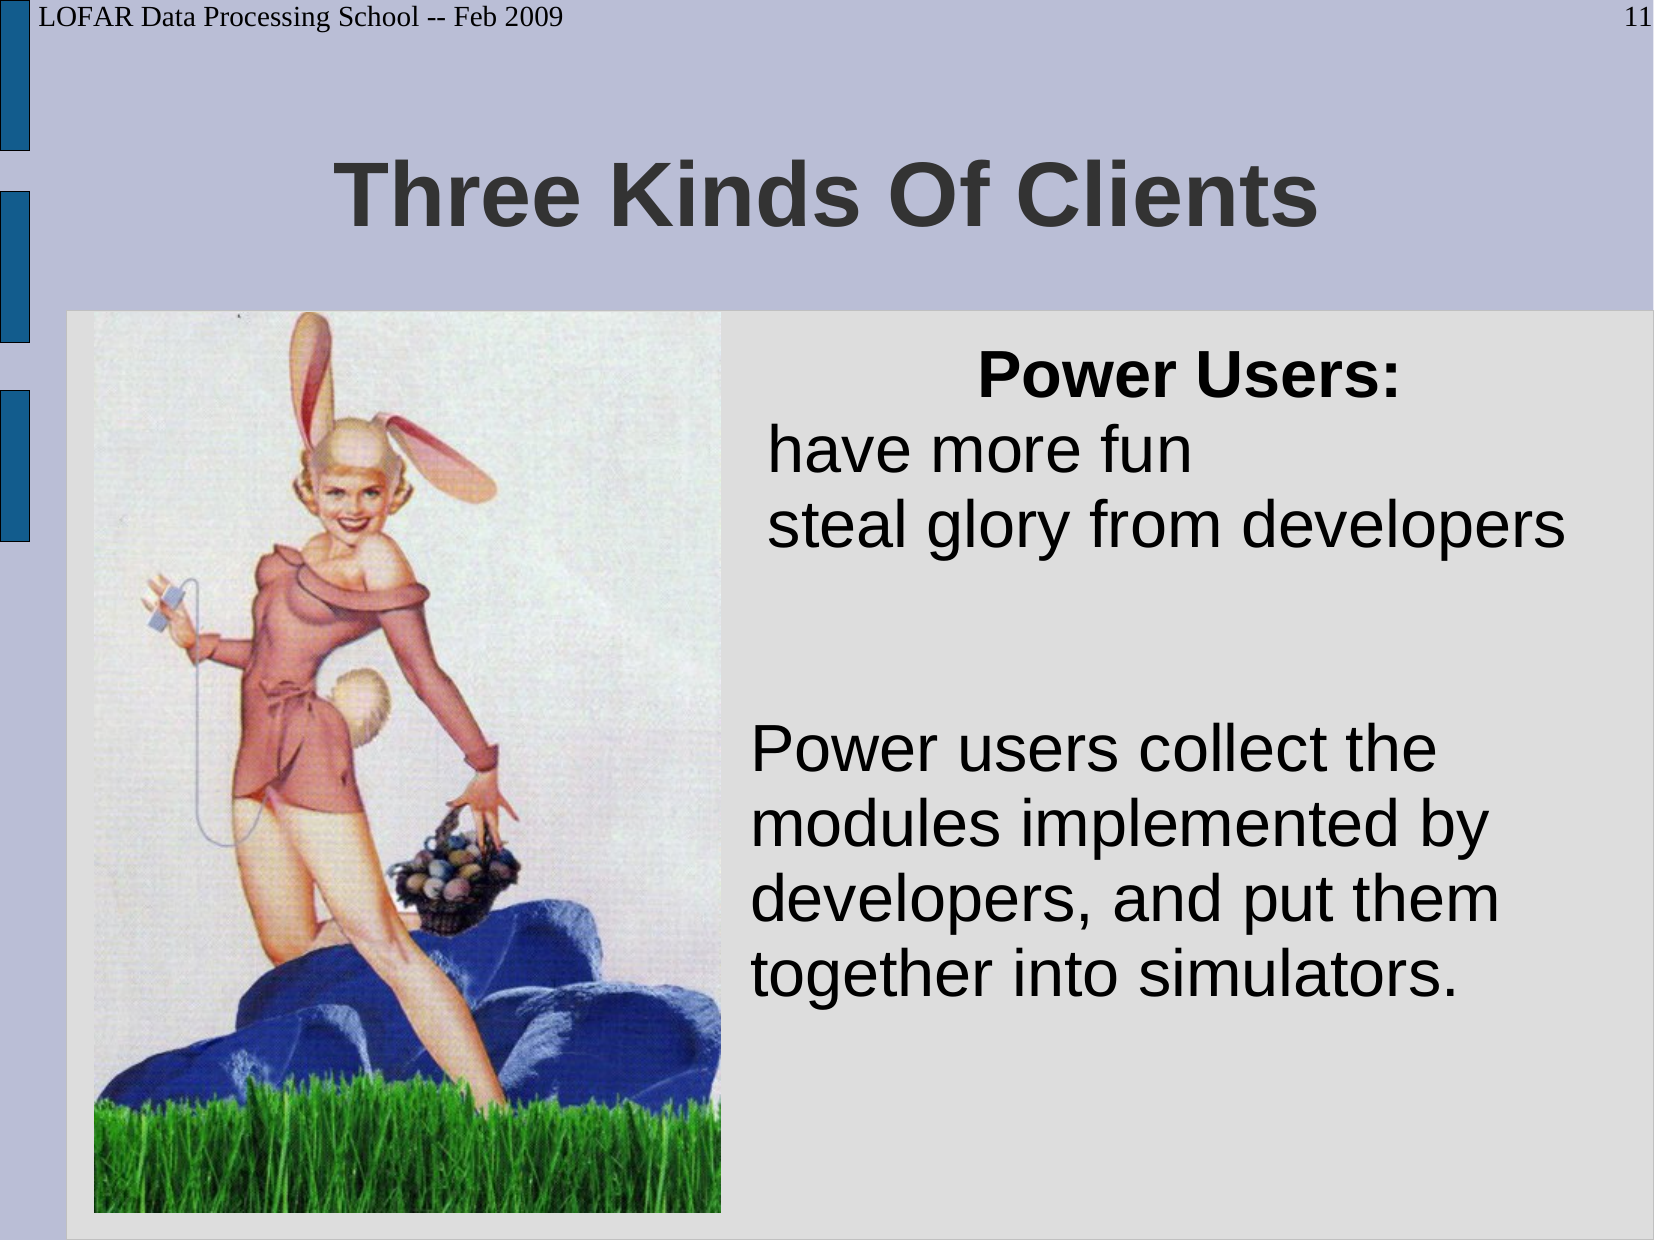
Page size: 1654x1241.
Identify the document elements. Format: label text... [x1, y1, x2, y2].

picture [94, 312, 721, 1213]
title Three Kinds Of Clients [121, 91, 1534, 299]
list Power Users: have more fun steal glory from developers Power users collect the modules implemented by developers, and put them together into simulators. [750, 337, 1613, 1201]
